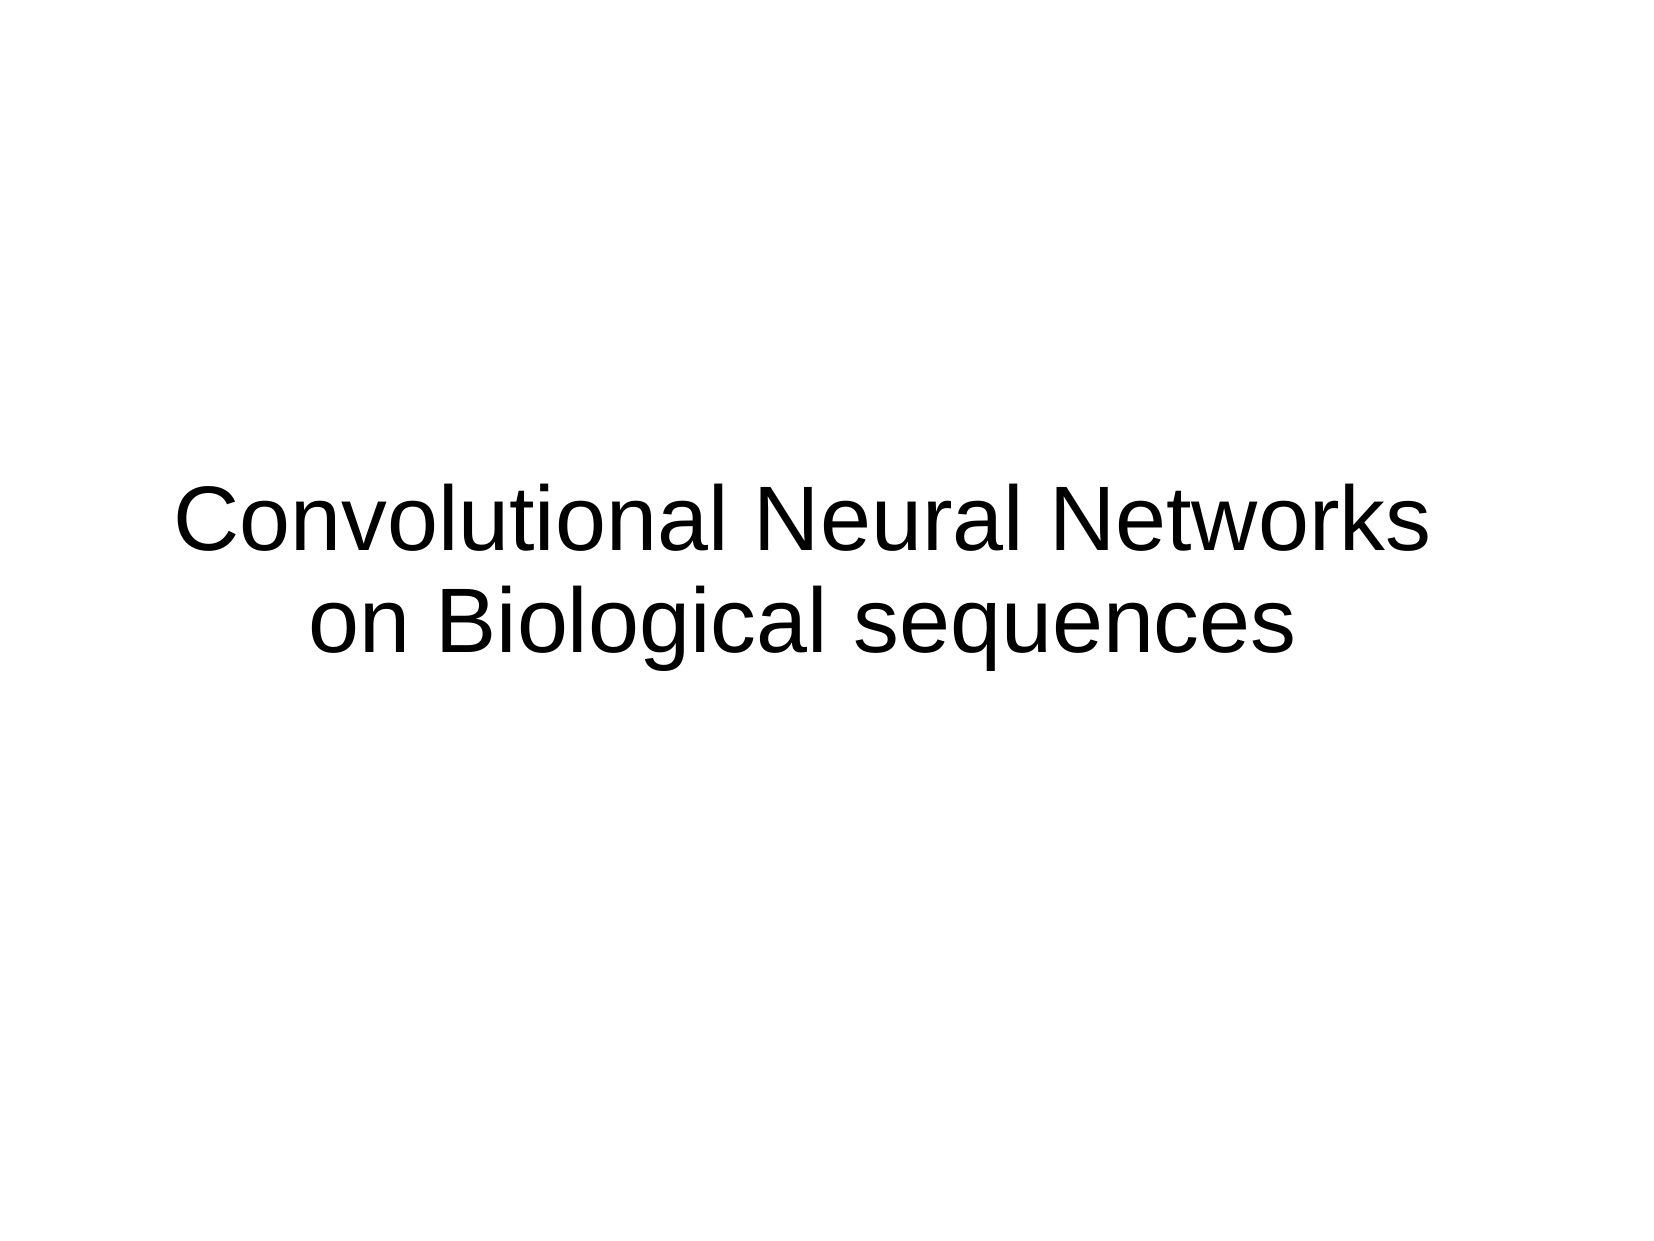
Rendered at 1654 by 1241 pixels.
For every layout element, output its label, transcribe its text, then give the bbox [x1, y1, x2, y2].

title Convolutional Neural Networks on Biological sequences [59, 466, 1548, 674]
